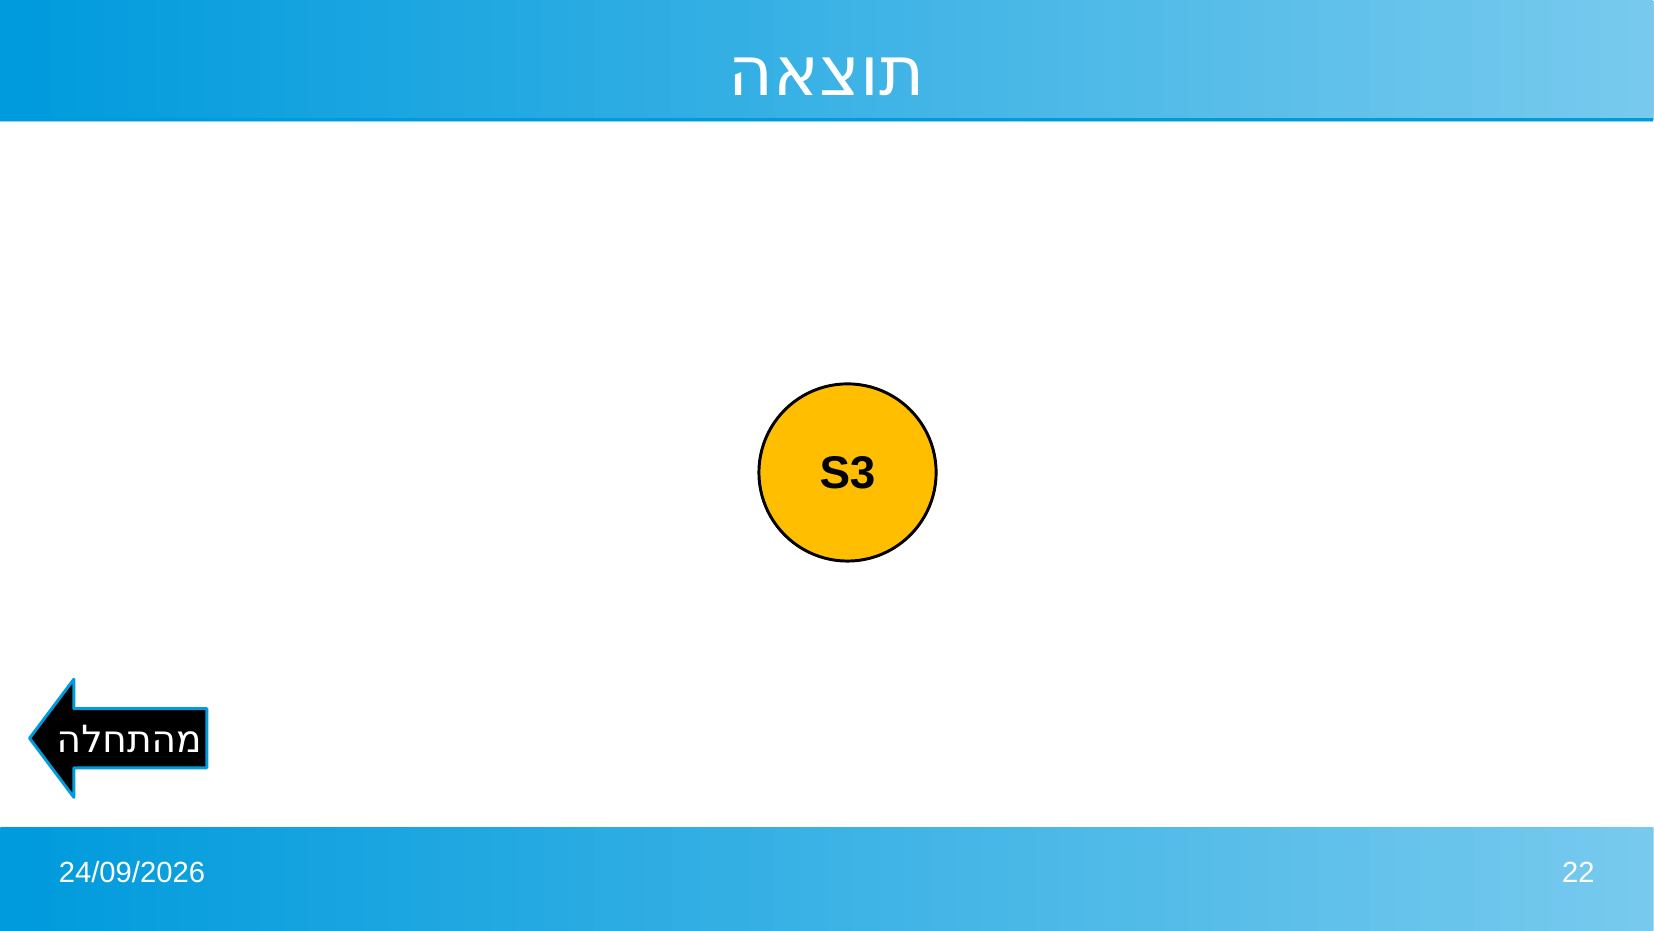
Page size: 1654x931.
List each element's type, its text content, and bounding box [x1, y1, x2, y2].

text_box מהתחלה [29, 679, 207, 798]
title תוצאה [59, 21, 1595, 116]
text_box S3 [758, 383, 937, 562]
